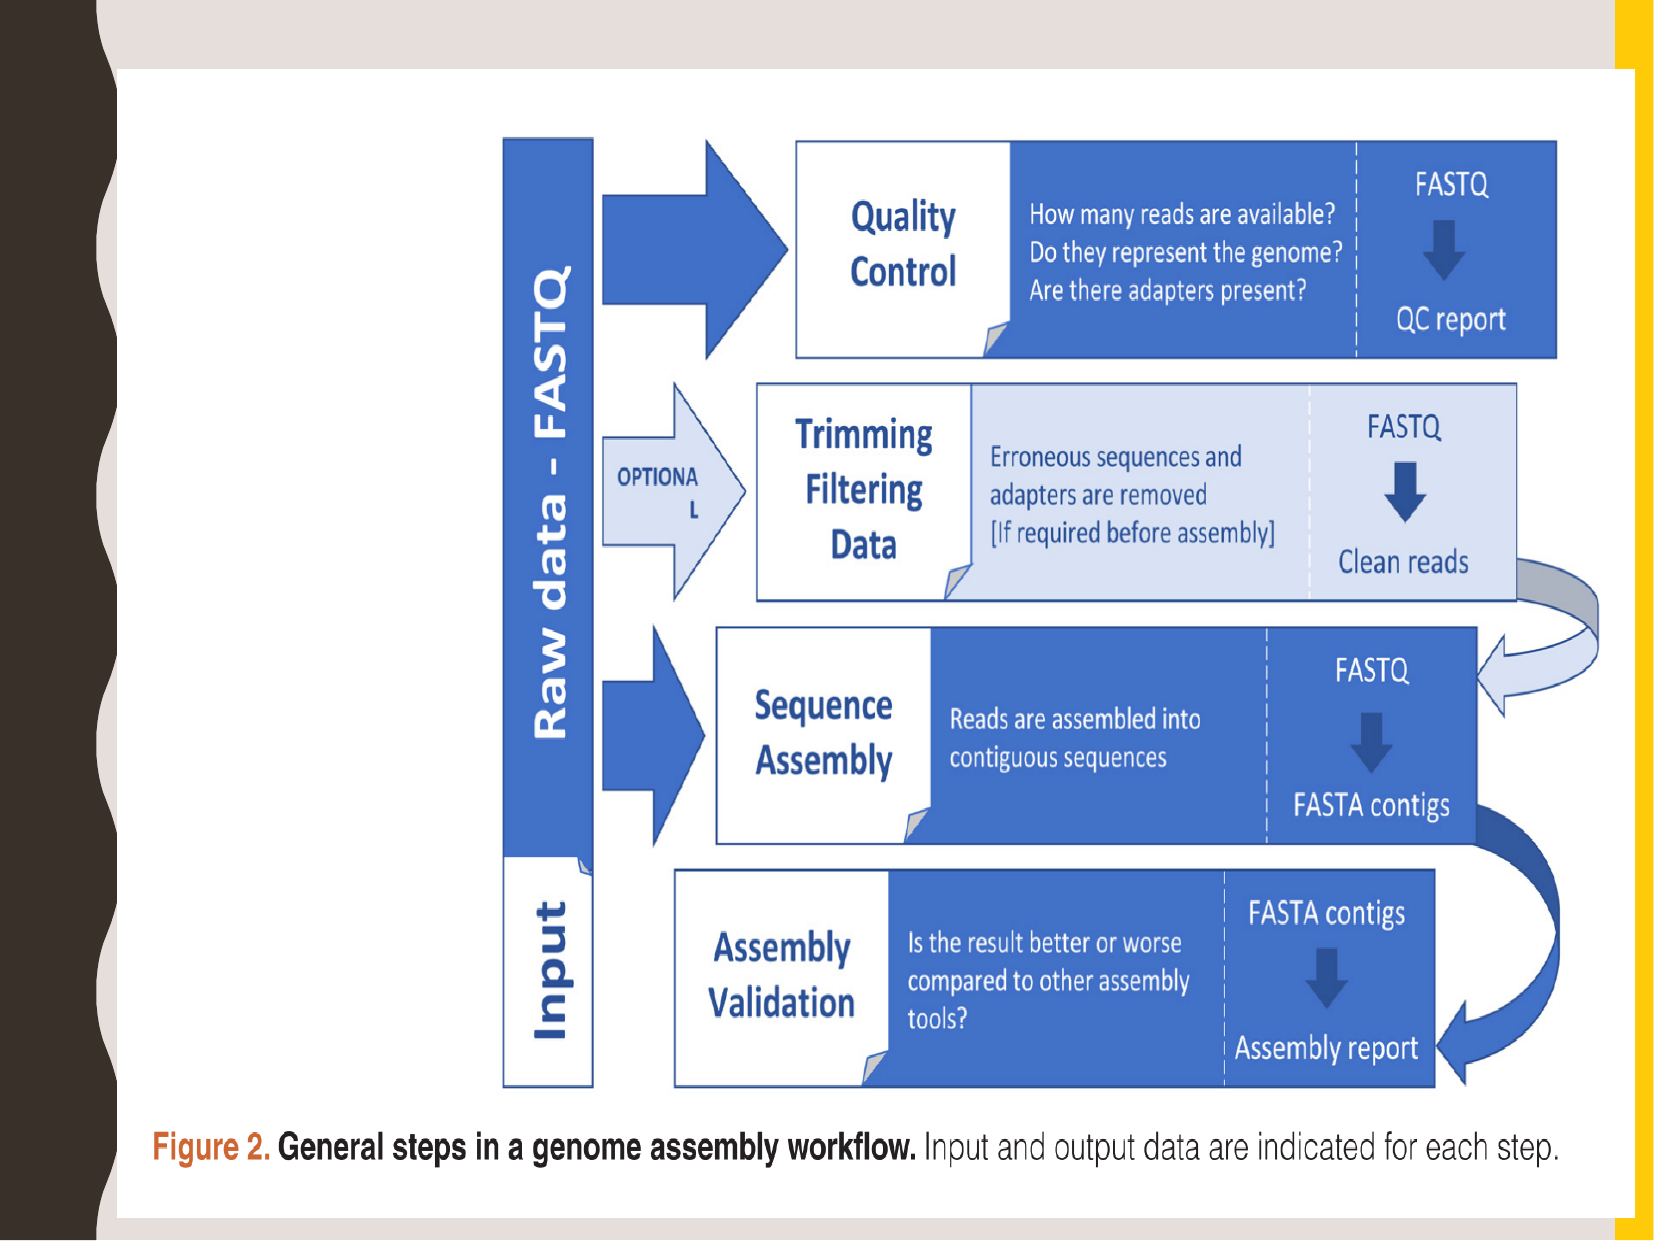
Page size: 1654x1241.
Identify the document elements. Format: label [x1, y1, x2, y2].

picture [117, 69, 1636, 1218]
